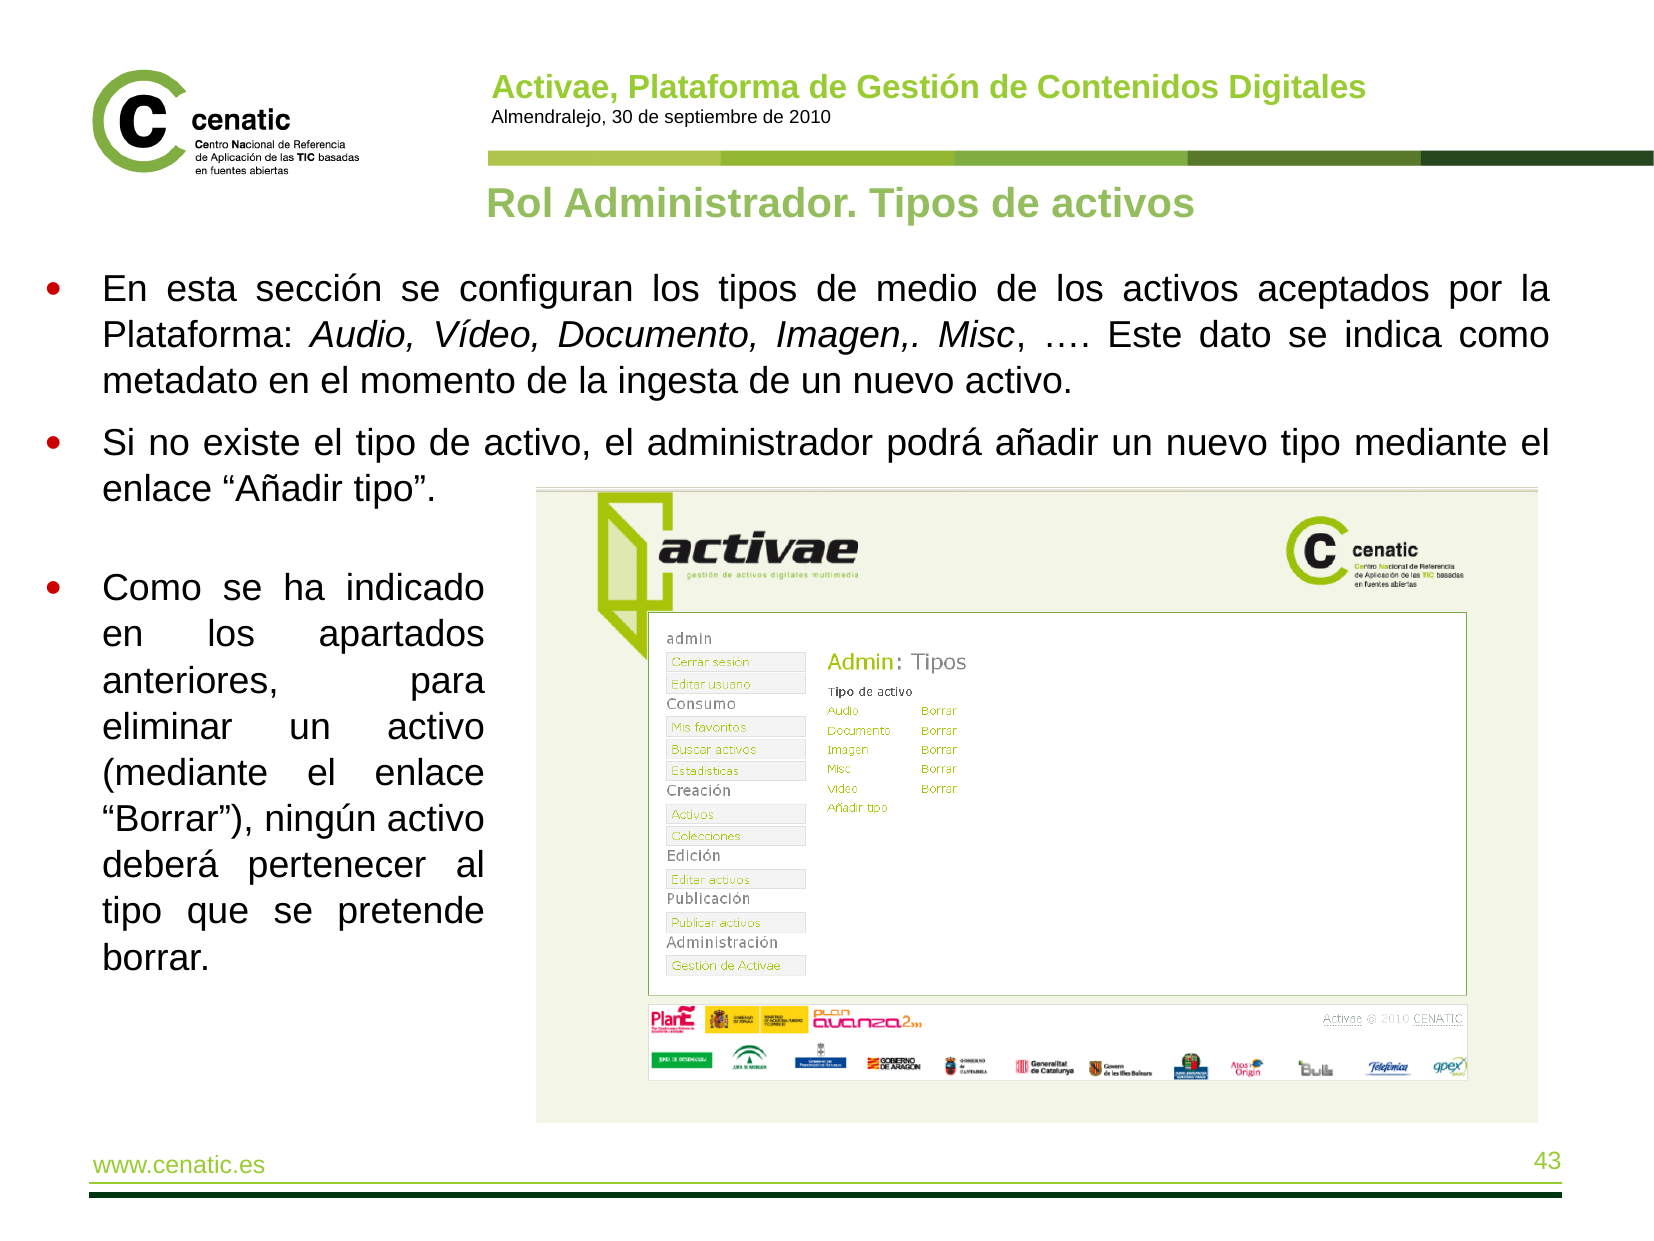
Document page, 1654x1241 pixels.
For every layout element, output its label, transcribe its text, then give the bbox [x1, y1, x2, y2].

text_box Como se ha indicado en los apartados anteriores, para eliminar un activo (mediante el enlace “Borrar”), ningún activo deberá pertenecer al tipo que se pretende borrar. [30, 555, 500, 872]
title Rol Administrador. Tipos de activos [486, 177, 1571, 228]
list En esta sección se configuran los tipos de medio de los activos aceptados por la Plataforma: Audio, Vídeo, Documento, Imagen,. Misc, …. Este dato se indica como metadato en el momento de la ingesta de un nuevo activo. Si no existe el tipo de activo, el administrador podrá añadir un nuevo tipo mediante el enlace “Añadir tipo”. [31, 255, 1566, 1096]
picture [1, 4, 1654, 1228]
